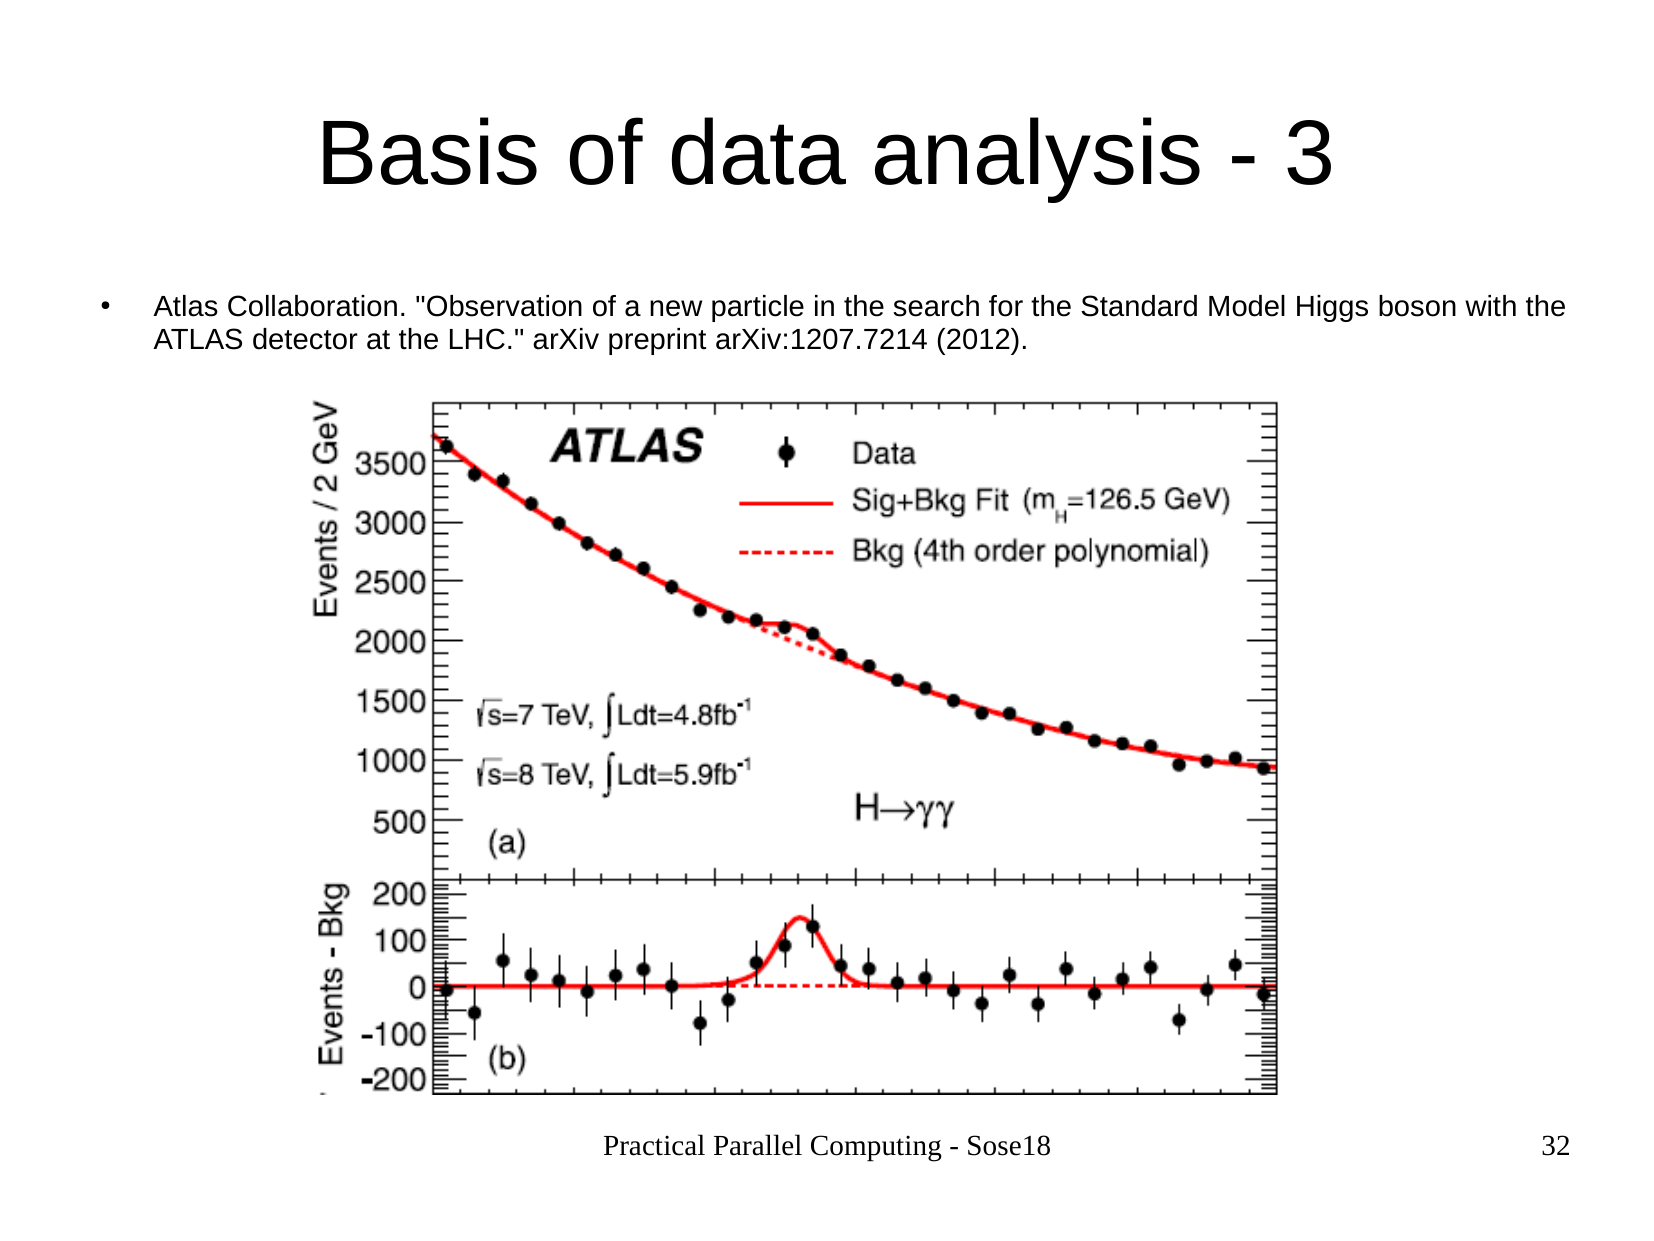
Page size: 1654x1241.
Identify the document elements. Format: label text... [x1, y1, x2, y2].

list Atlas Collaboration. "Observation of a new particle in the search for the Standard Model Higgs boson with the ATLAS detector at the LHC." arXiv preprint arXiv:1207.7214 (2012). [82, 290, 1571, 1010]
title Basis of data analysis - 3 [82, 49, 1571, 257]
picture [261, 359, 1381, 1096]
